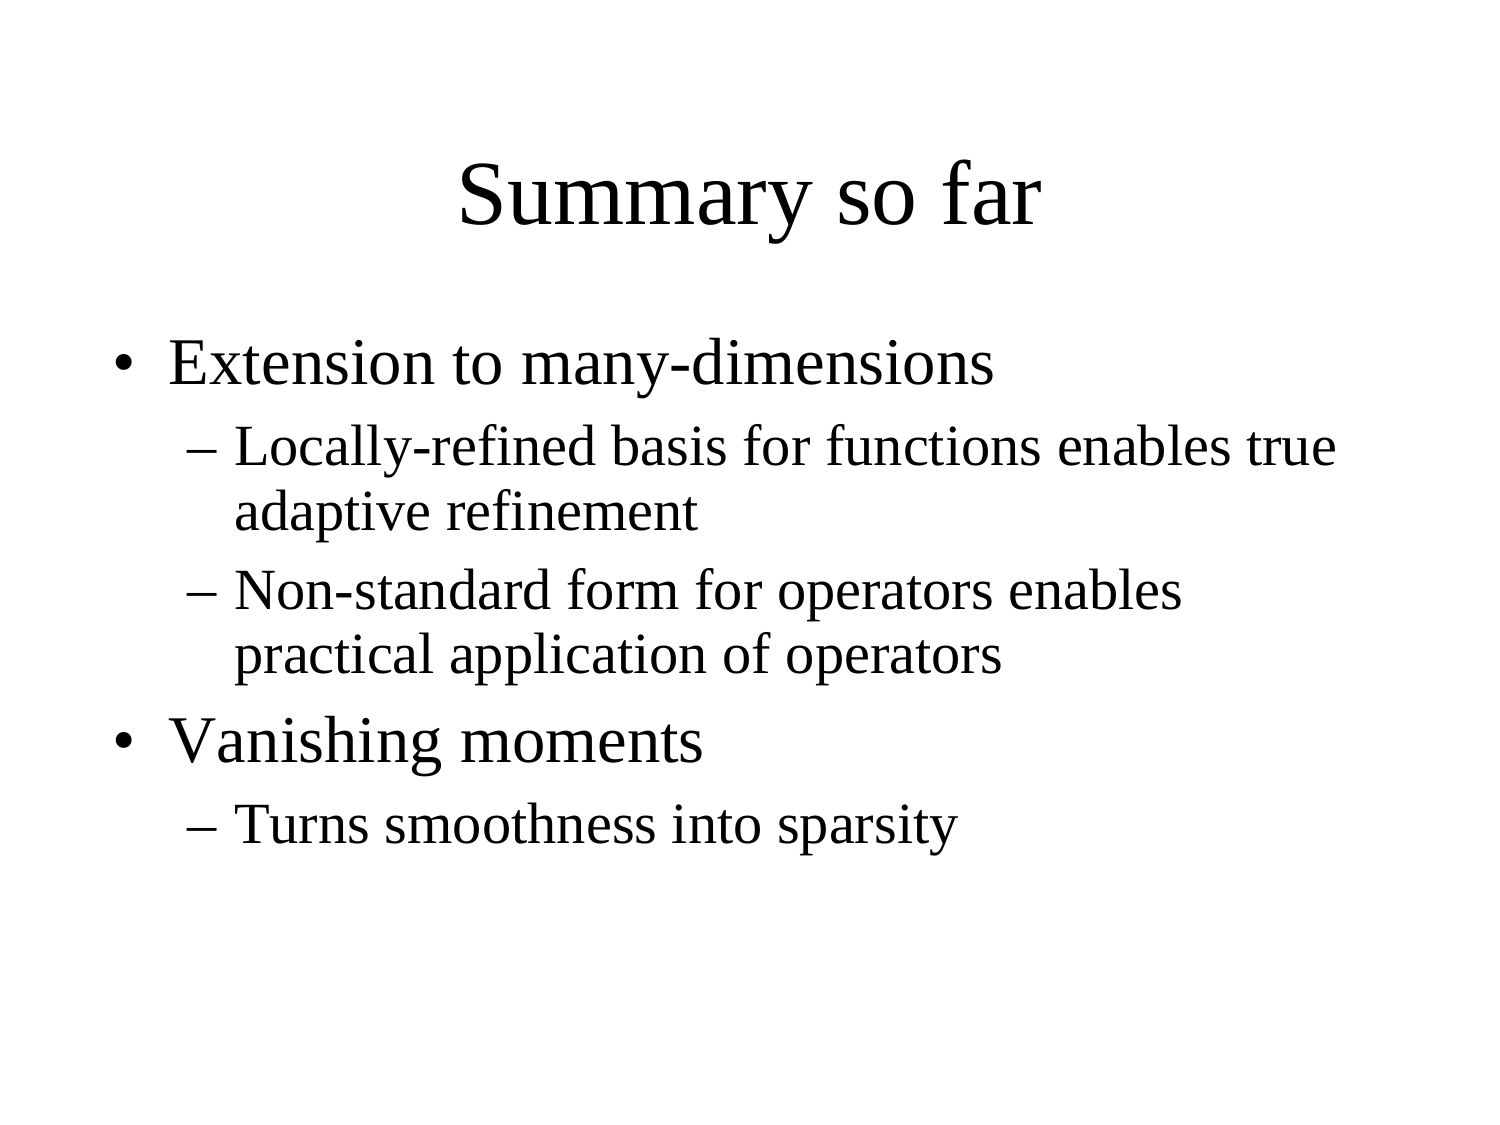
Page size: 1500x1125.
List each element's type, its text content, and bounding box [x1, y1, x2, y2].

title Summary so far [112, 99, 1388, 288]
list Extension to many-dimensions Locally-refined basis for functions enables true adaptive refinement Non-standard form for operators enables practical application of operators Vanishing moments Turns smoothness into sparsity [112, 324, 1388, 978]
